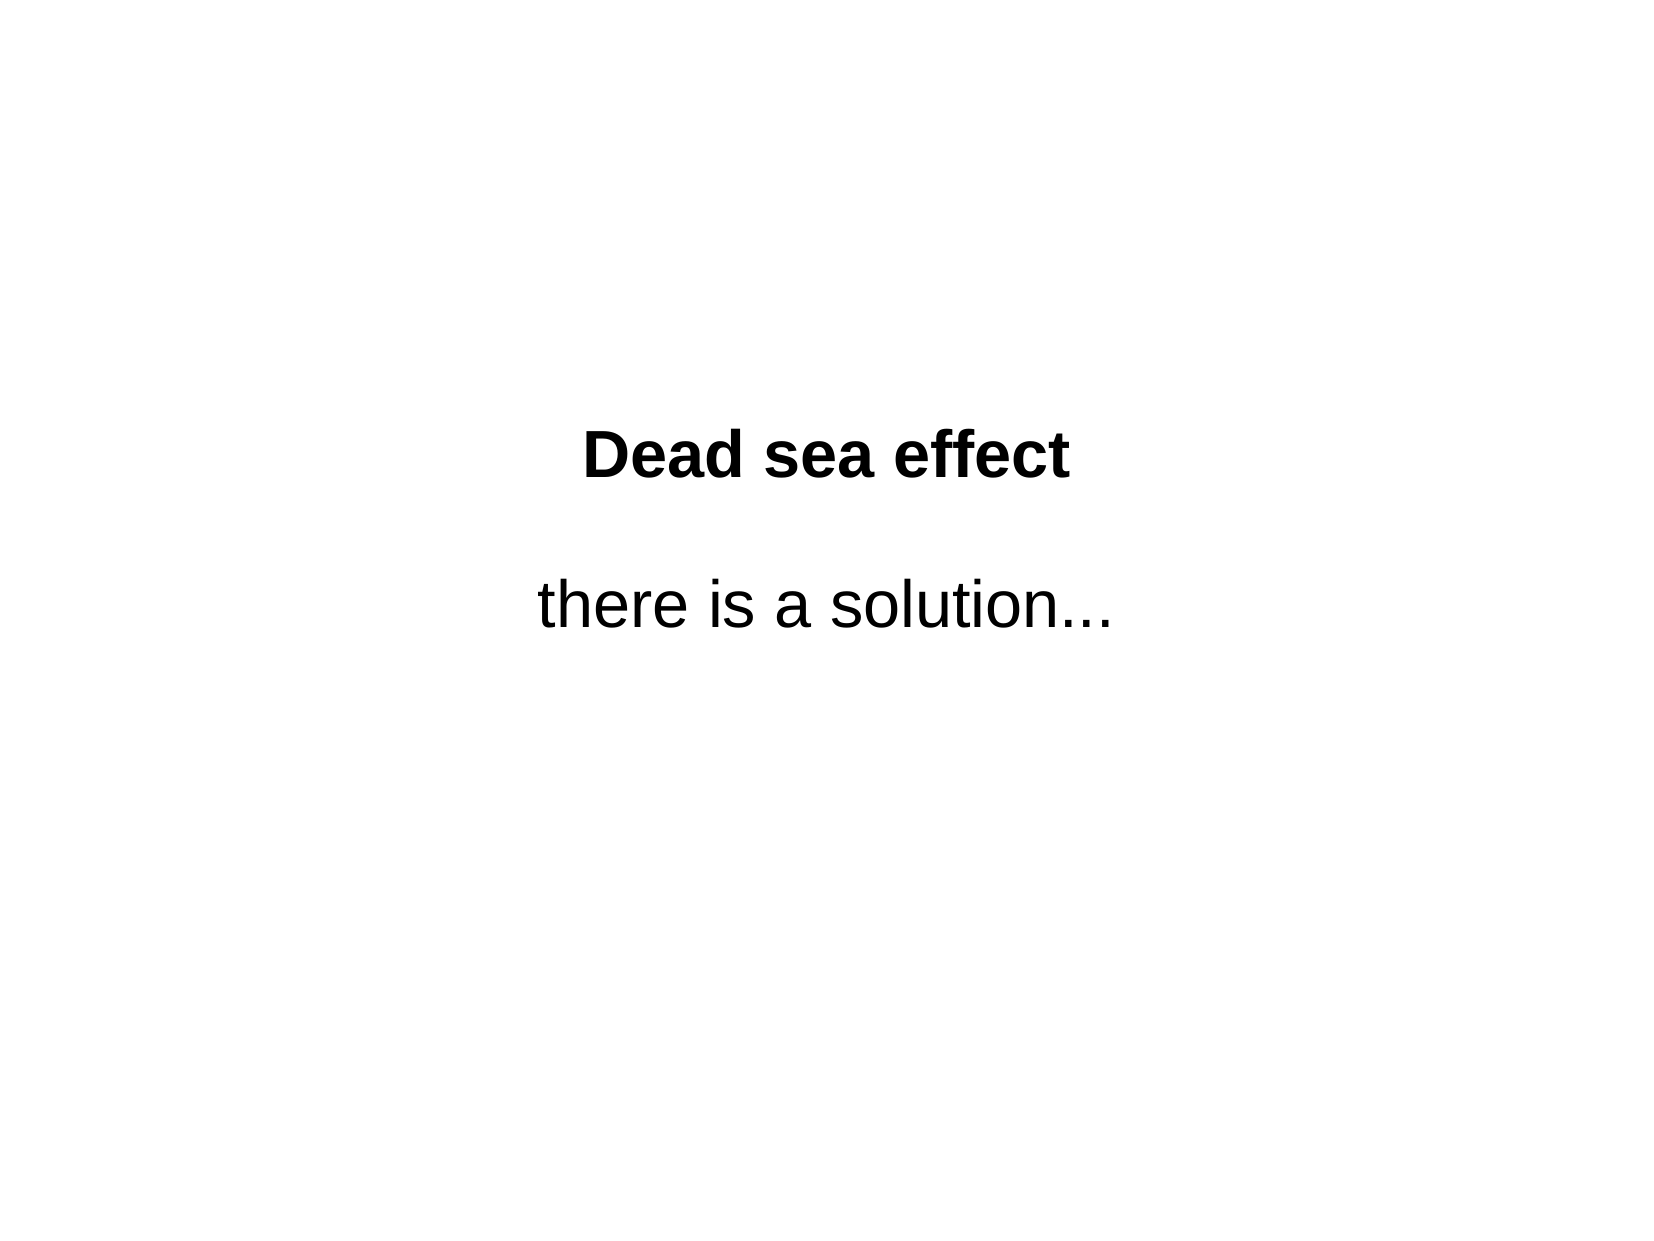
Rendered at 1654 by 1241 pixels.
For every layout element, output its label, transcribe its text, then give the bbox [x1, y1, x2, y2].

subtitle Dead sea effect there is a solution... [82, 49, 1571, 1010]
